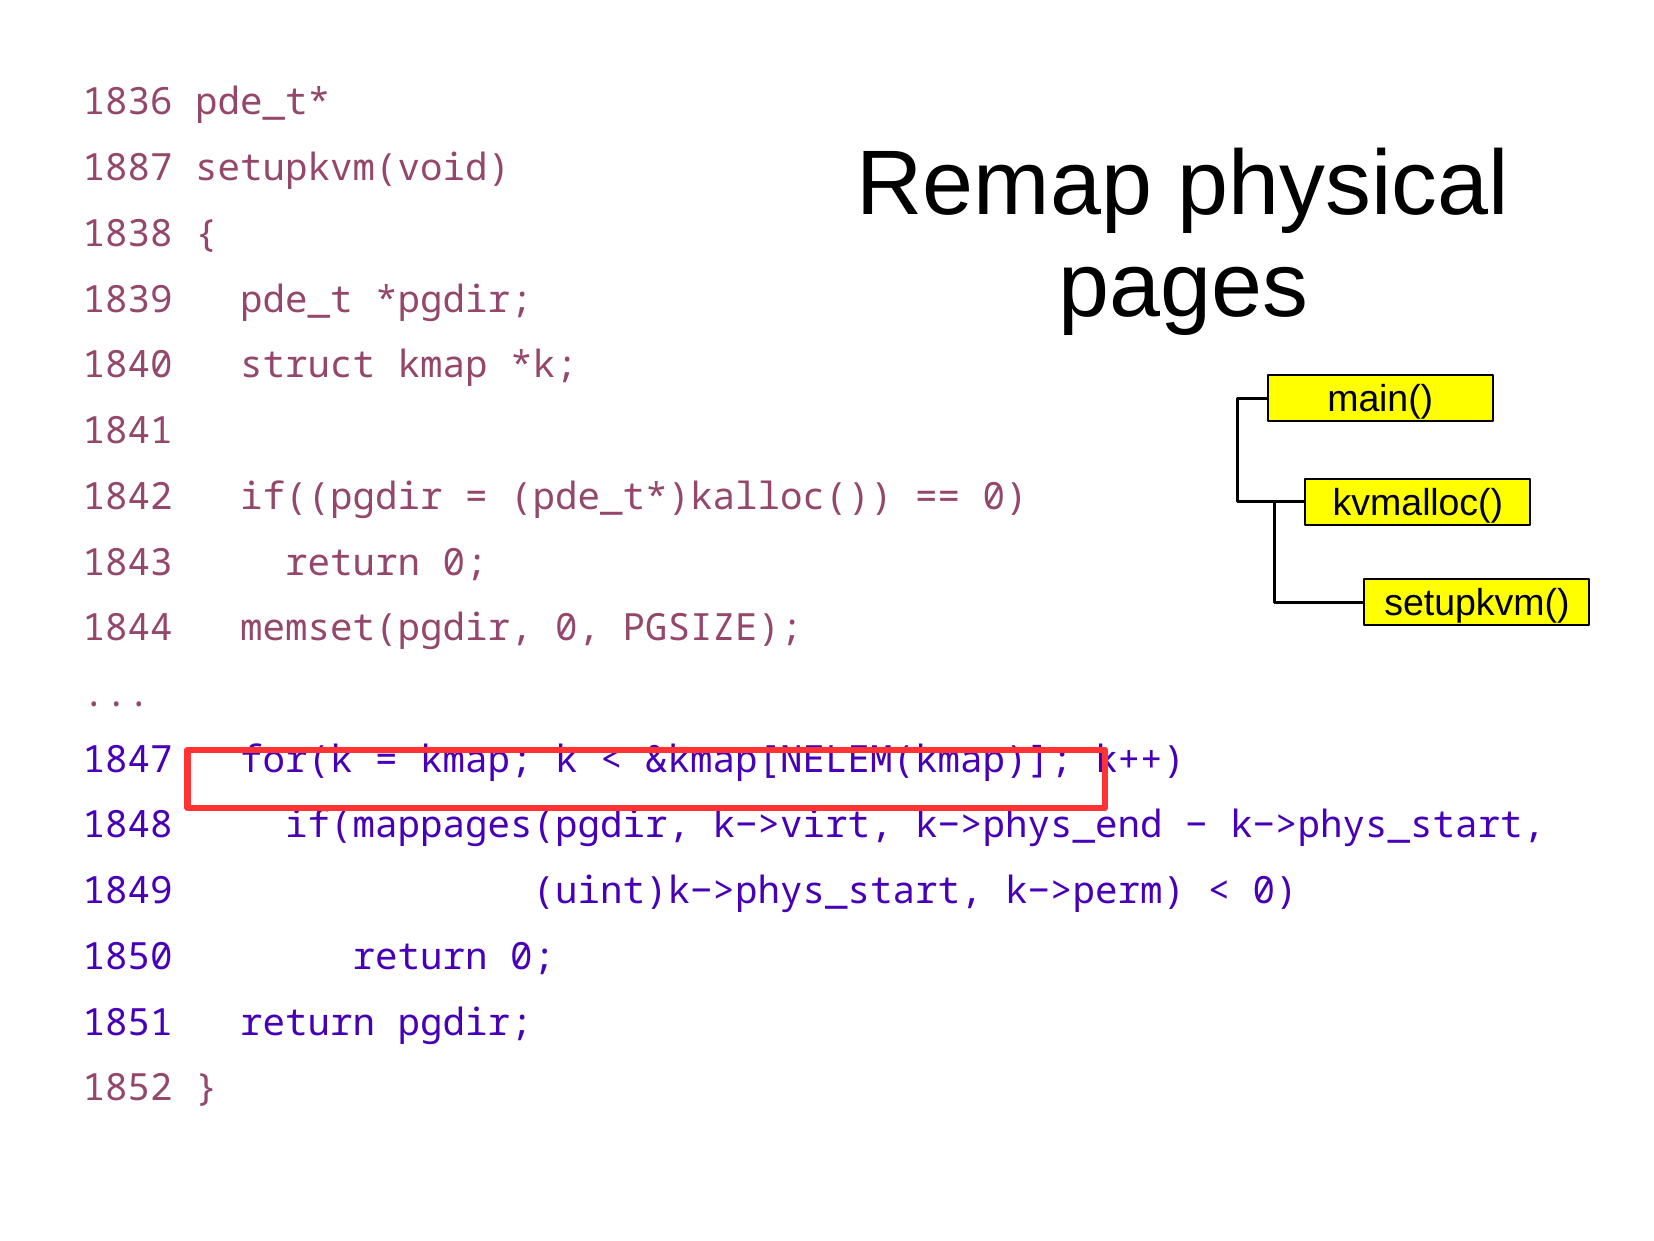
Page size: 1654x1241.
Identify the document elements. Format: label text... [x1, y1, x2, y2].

title Remap physical pages [791, 130, 1576, 338]
text_box kvmalloc() [1305, 478, 1531, 526]
text_box setupkvm() [1364, 579, 1590, 626]
text_box main() [1267, 375, 1493, 422]
list 1836 pde_t* 1887 setupkvm(void) 1838 { 1839 pde_t *pgdir; 1840 struct kmap *k; 1841 1842 if((pgdir = (pde_t*)kalloc()) == 0) 1843 return 0; 1844 memset(pgdir, 0, PGSIZE); ... 1847 for(k = kmap; k < &kmap[NELEM(kmap)]; k++) 1848 if(mappages(pgdir, k−>virt, k−>phys_end − k−>phys_start, 1849 (uint)k−>phys_start, k−>perm) < 0) 1850 return 0; 1851 return pgdir; 1852 } [82, 75, 1571, 1163]
